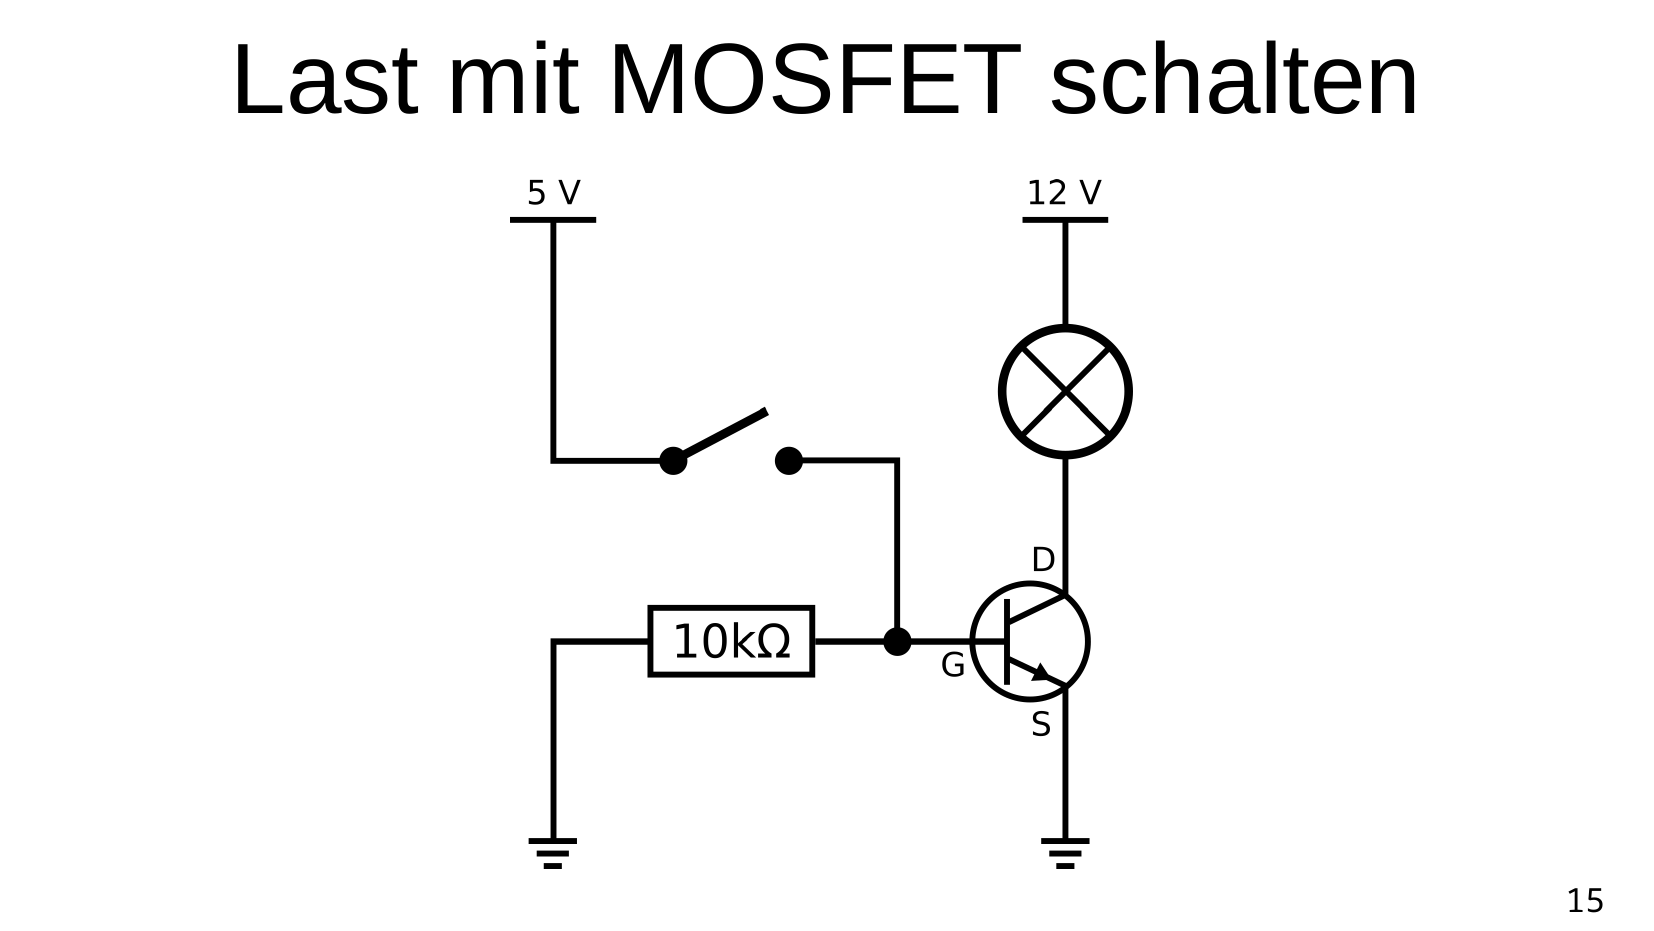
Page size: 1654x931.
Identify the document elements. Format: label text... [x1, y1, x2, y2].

picture [510, 179, 1133, 869]
title Last mit MOSFET schalten [82, 1, 1571, 157]
